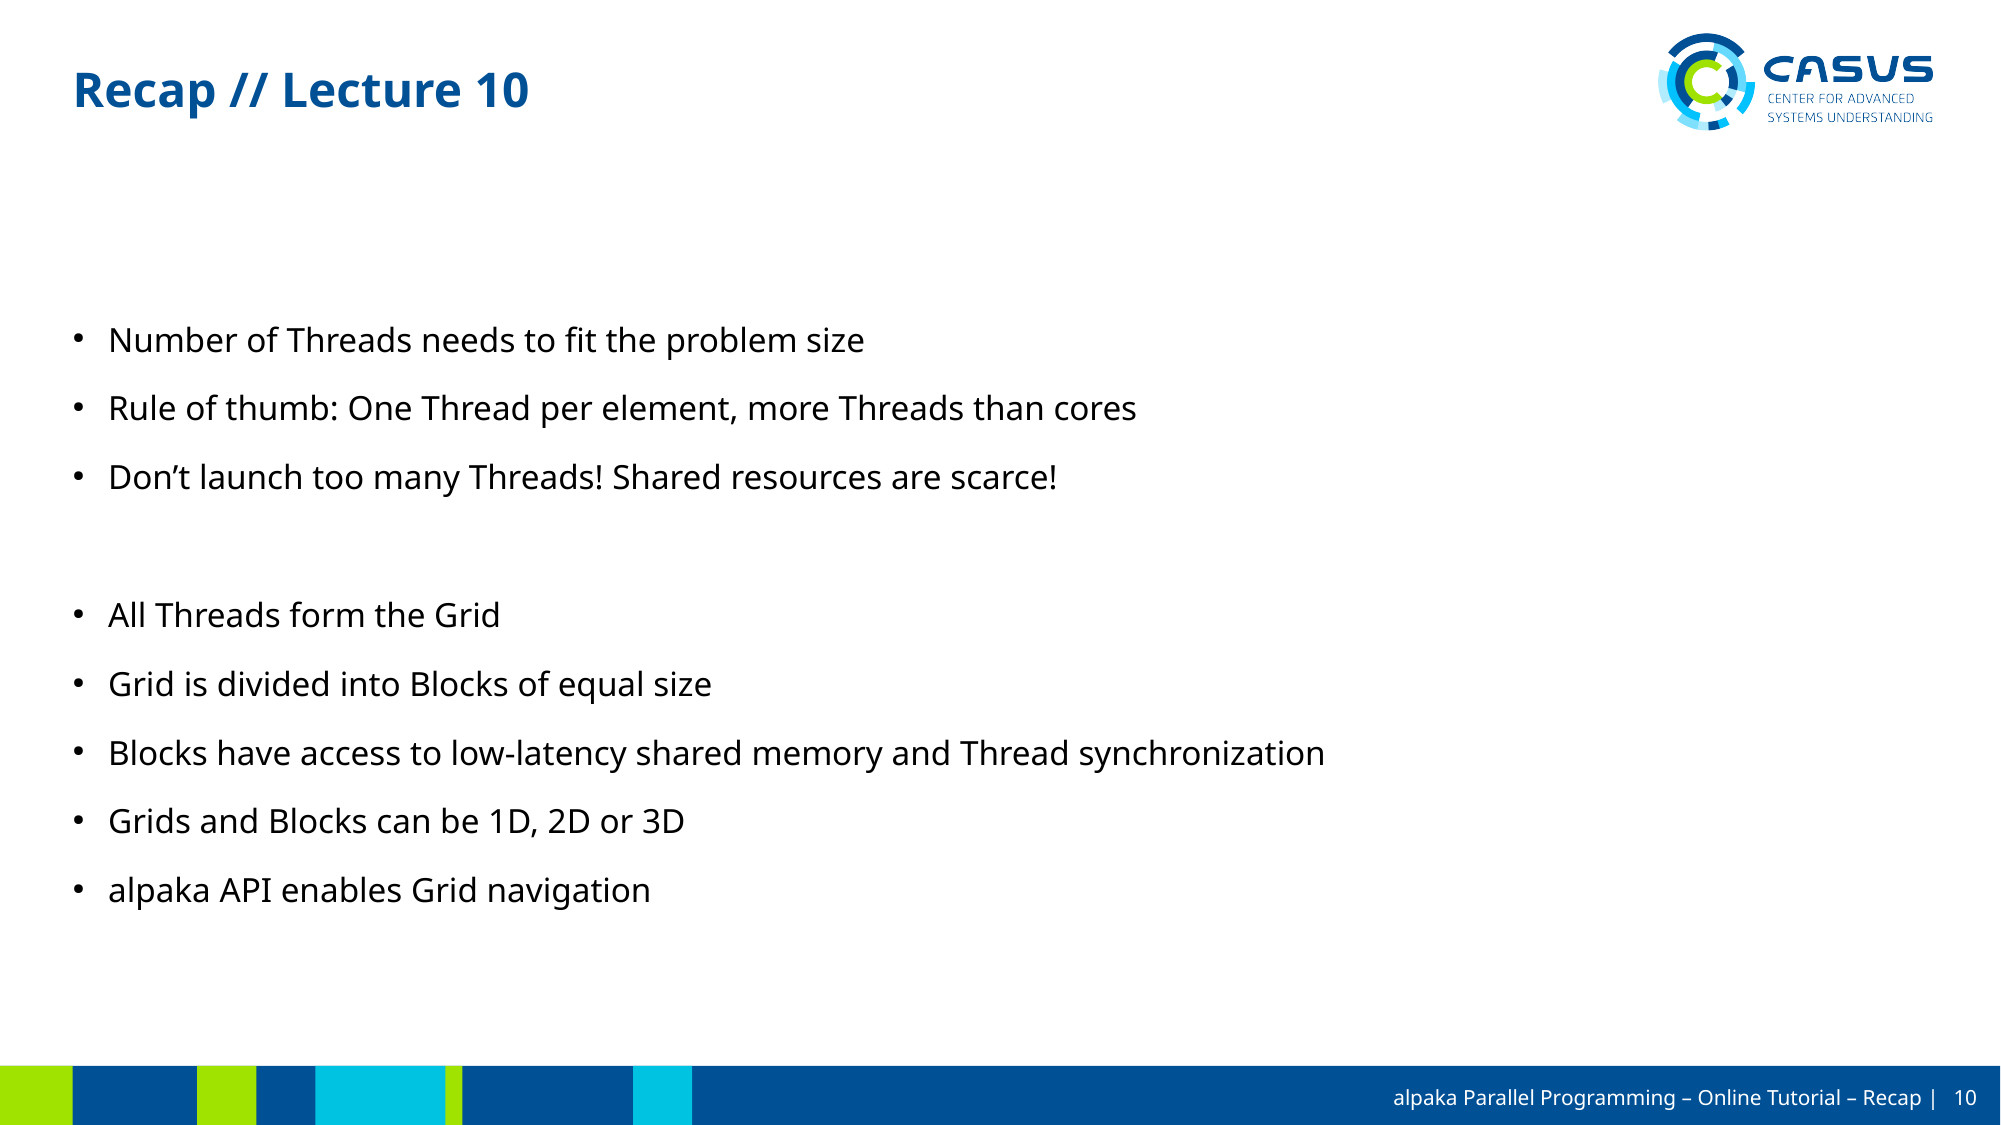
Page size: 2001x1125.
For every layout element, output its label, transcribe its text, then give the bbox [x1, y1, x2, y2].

list Number of Threads needs to fit the problem size Rule of thumb: One Thread per element, more Threads than cores Don’t launch too many Threads! Shared resources are scarce! All Threads form the Grid Grid is divided into Blocks of equal size Blocks have access to low-latency shared memory and Thread synchronization Grids and Blocks can be 1D, 2D or 3D alpaka API enables Grid navigation [72, 316, 1620, 979]
title Recap // Lecture 10 [72, 54, 1620, 123]
picture [1658, 33, 1933, 131]
